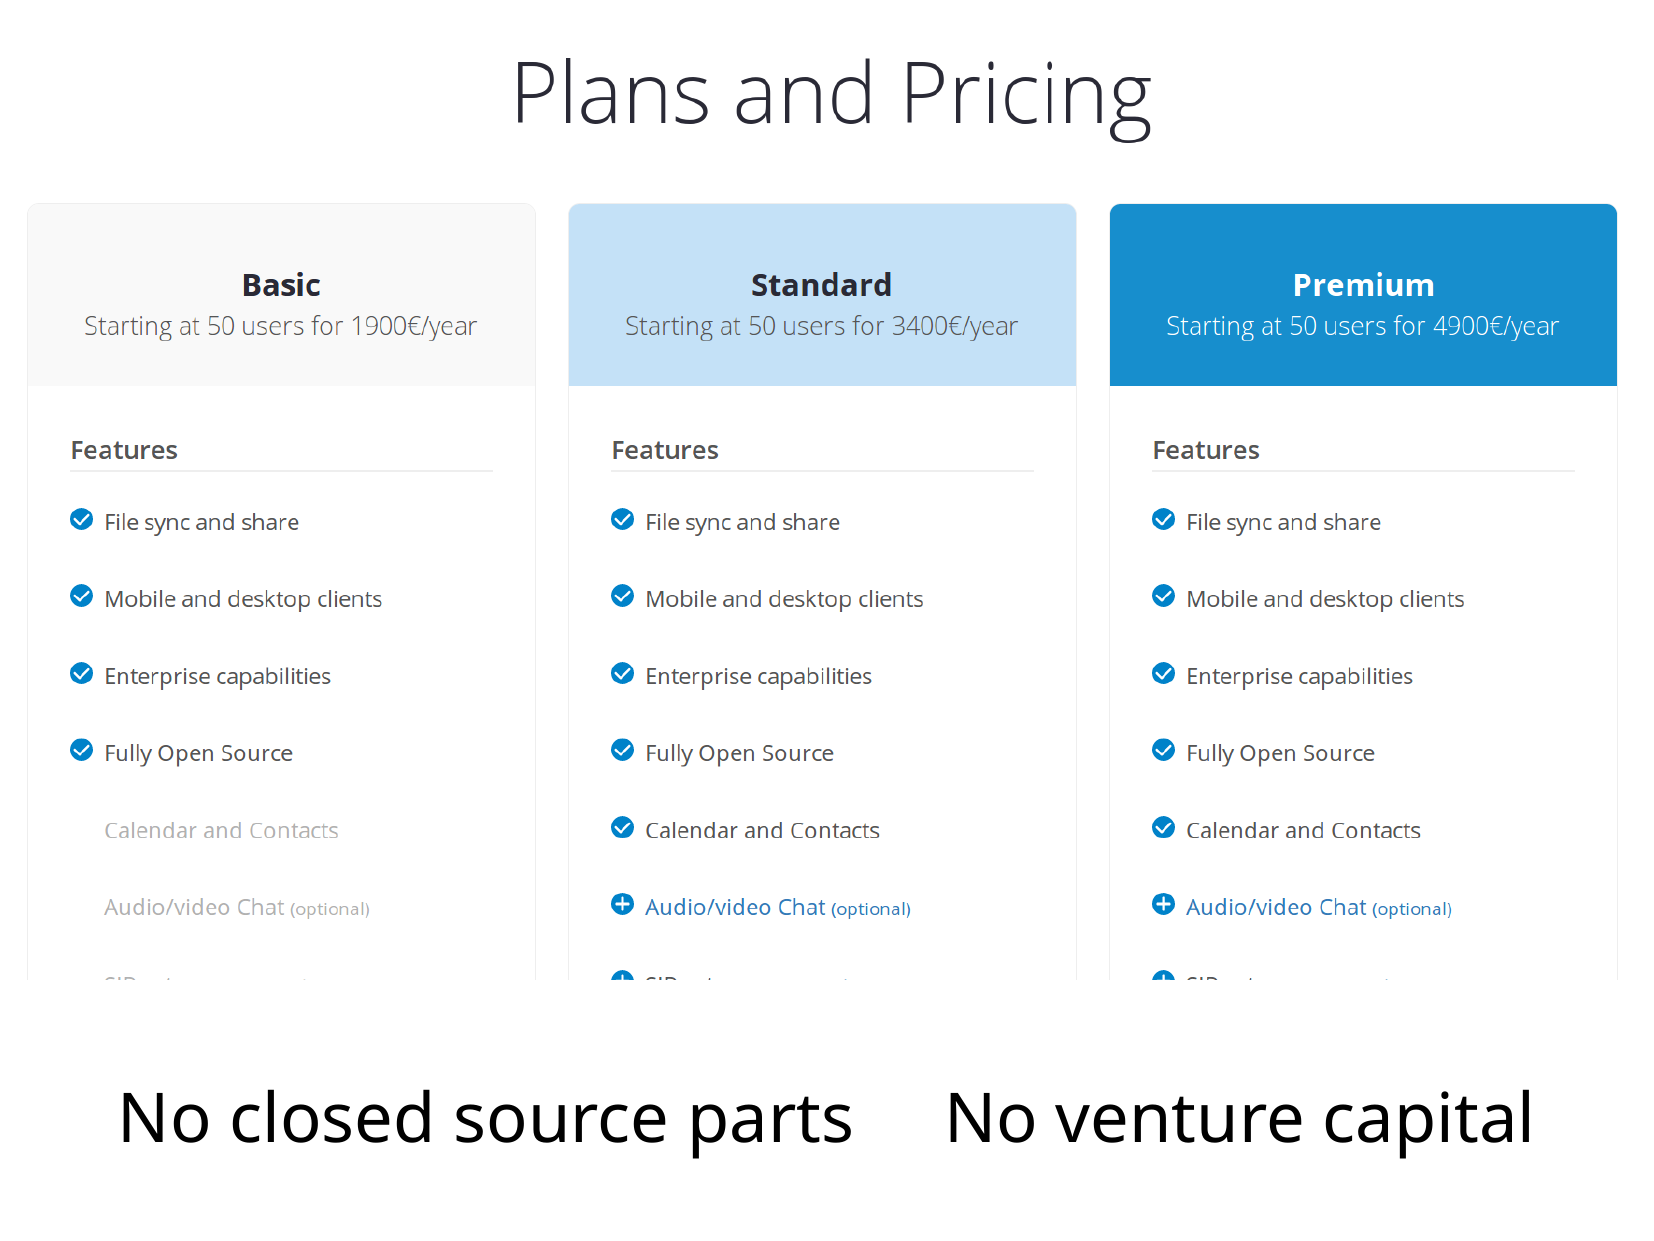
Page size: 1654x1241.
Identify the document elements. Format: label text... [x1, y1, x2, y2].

title No closed source parts No venture capital [82, 1012, 1571, 1220]
picture [0, 0, 1654, 980]
